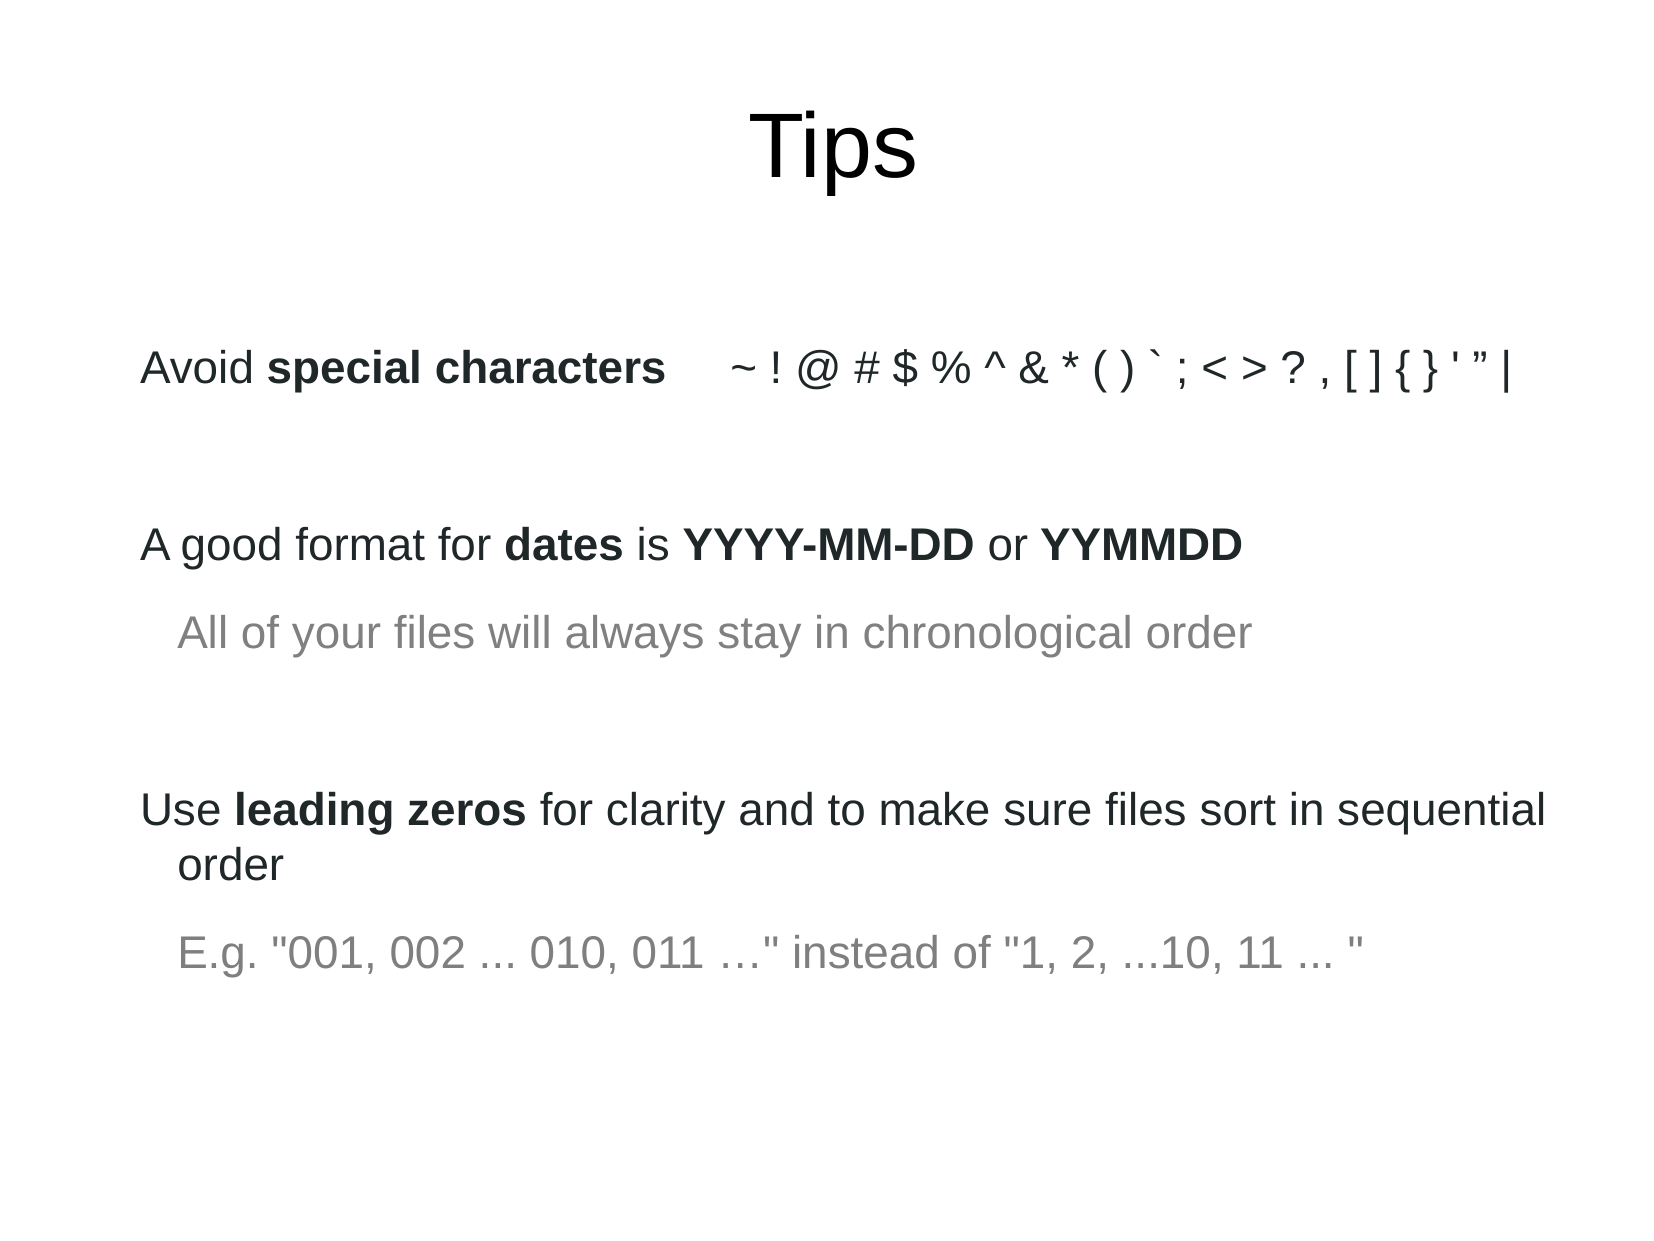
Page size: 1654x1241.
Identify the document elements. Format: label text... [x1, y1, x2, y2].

title Tips [438, 69, 1228, 222]
text_box Avoid special characters ~ ! @ # $ % ^ & * ( ) ` ; < > ? , [ ] { } ' ” | A good format for dates is YYYY-MM-DD or YYMMDD All of your files will always stay in chronological order Use leading zeros for clarity and to make sure files sort in sequential order E.g. "001, 002 ... 010, 011 …" instead of "1, 2, ...10, 11 ... " [87, 323, 1591, 1029]
